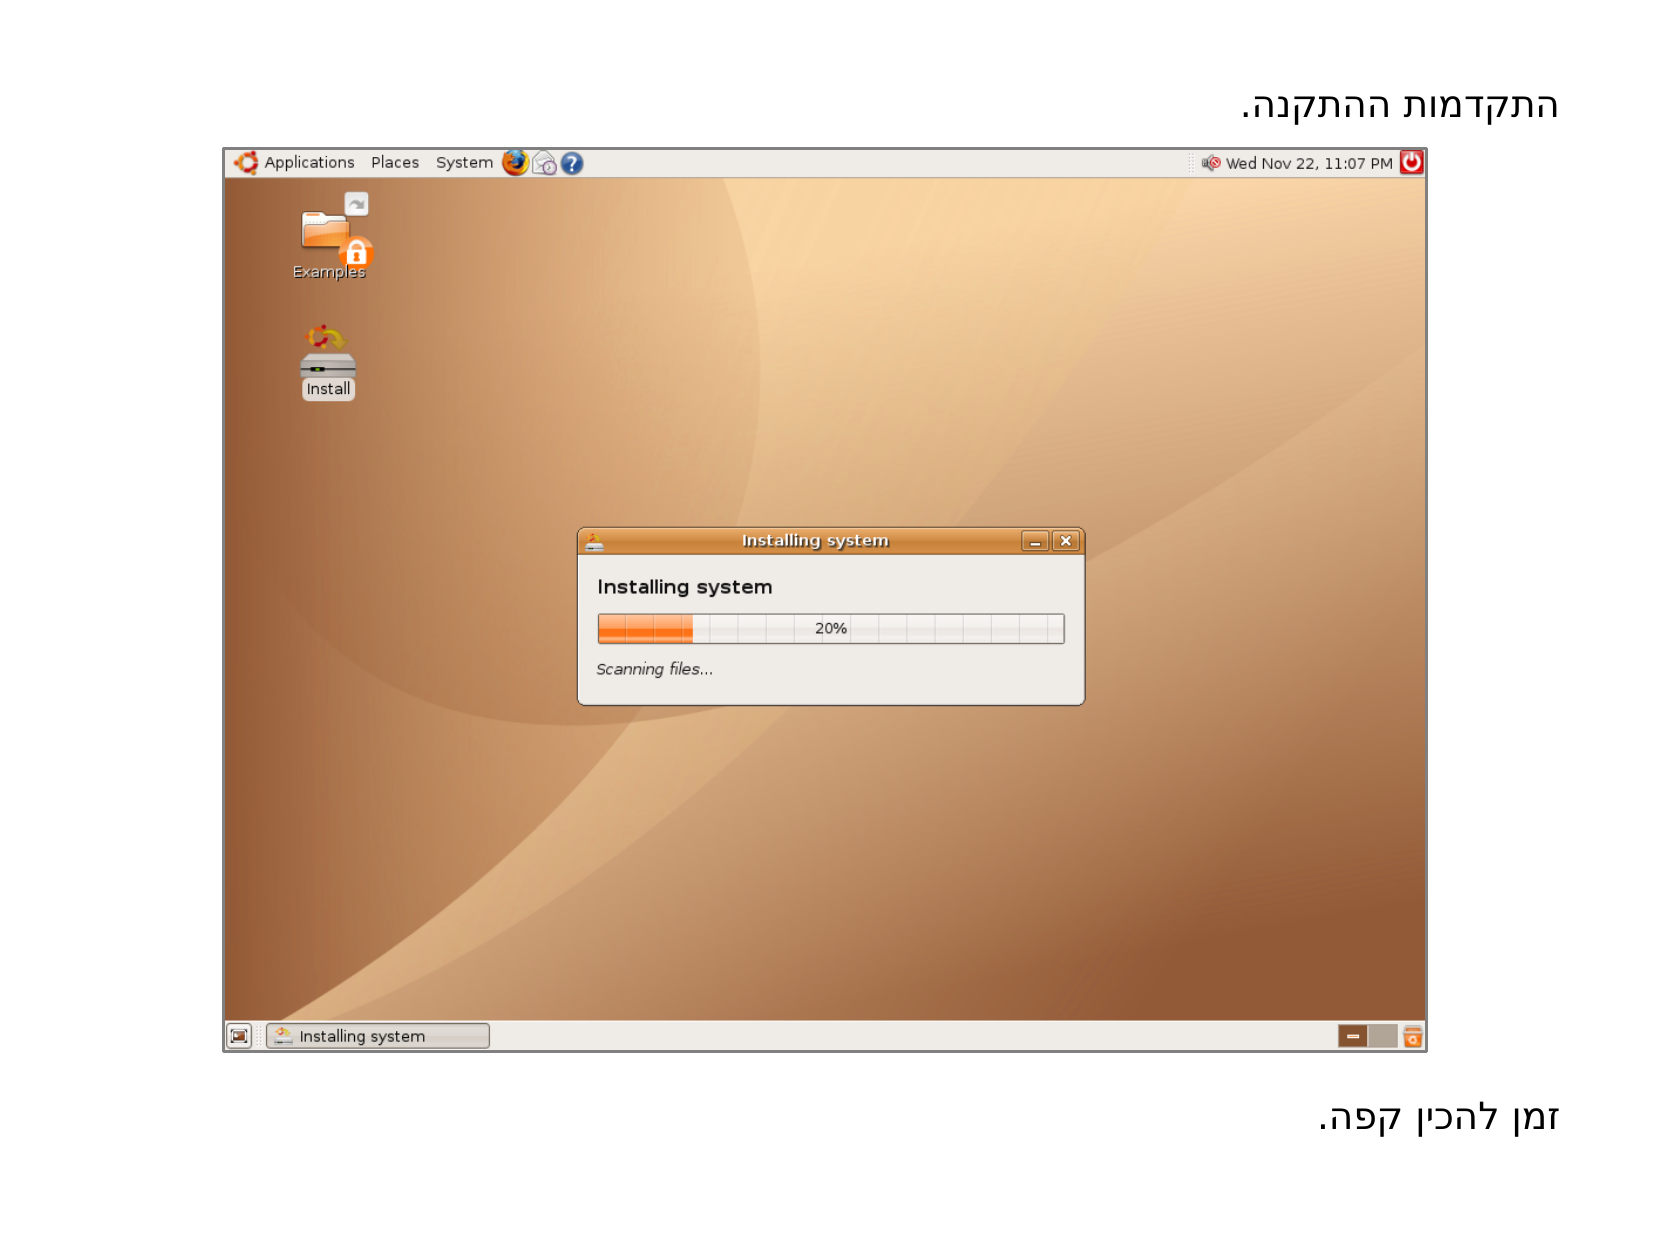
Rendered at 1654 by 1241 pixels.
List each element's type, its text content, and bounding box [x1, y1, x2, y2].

picture [225, 150, 1426, 1051]
text_box התקדמות ההתקנה. [225, 75, 1576, 136]
text_box זמן להכין קפה. [75, 1087, 1576, 1241]
